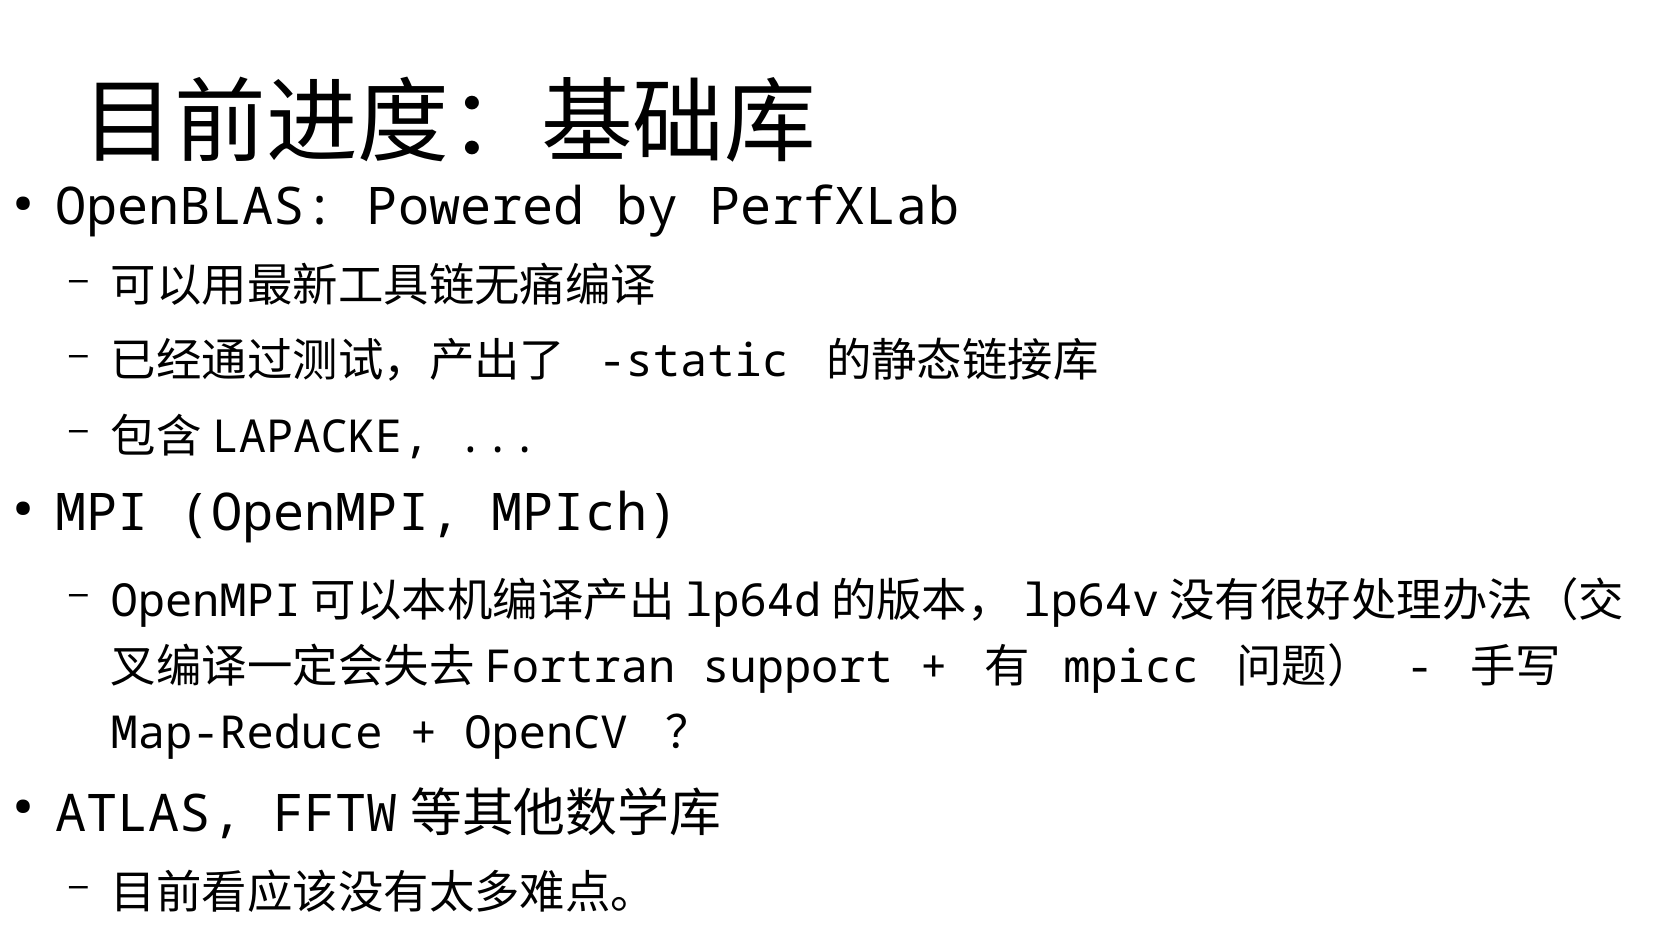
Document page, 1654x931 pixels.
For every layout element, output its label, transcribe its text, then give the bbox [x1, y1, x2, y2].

title 目前进度：基础库 [82, 37, 1571, 169]
list OpenBLAS: Powered by PerfXLab 可以用最新工具链无痛编译 已经通过测试，产出了 -static 的静态链接库 包含LAPACKE, ... MPI (OpenMPI, MPIch) OpenMPI可以本机编译产出lp64d的版本，lp64v没有很好处理办法（交叉编译一定会失去Fortran support + 有 mpicc 问题） - 手写 Map-Reduce + OpenCV ？ ATLAS, FFTW等其他数学库 目前看应该没有太多难点。 [0, 169, 1654, 931]
